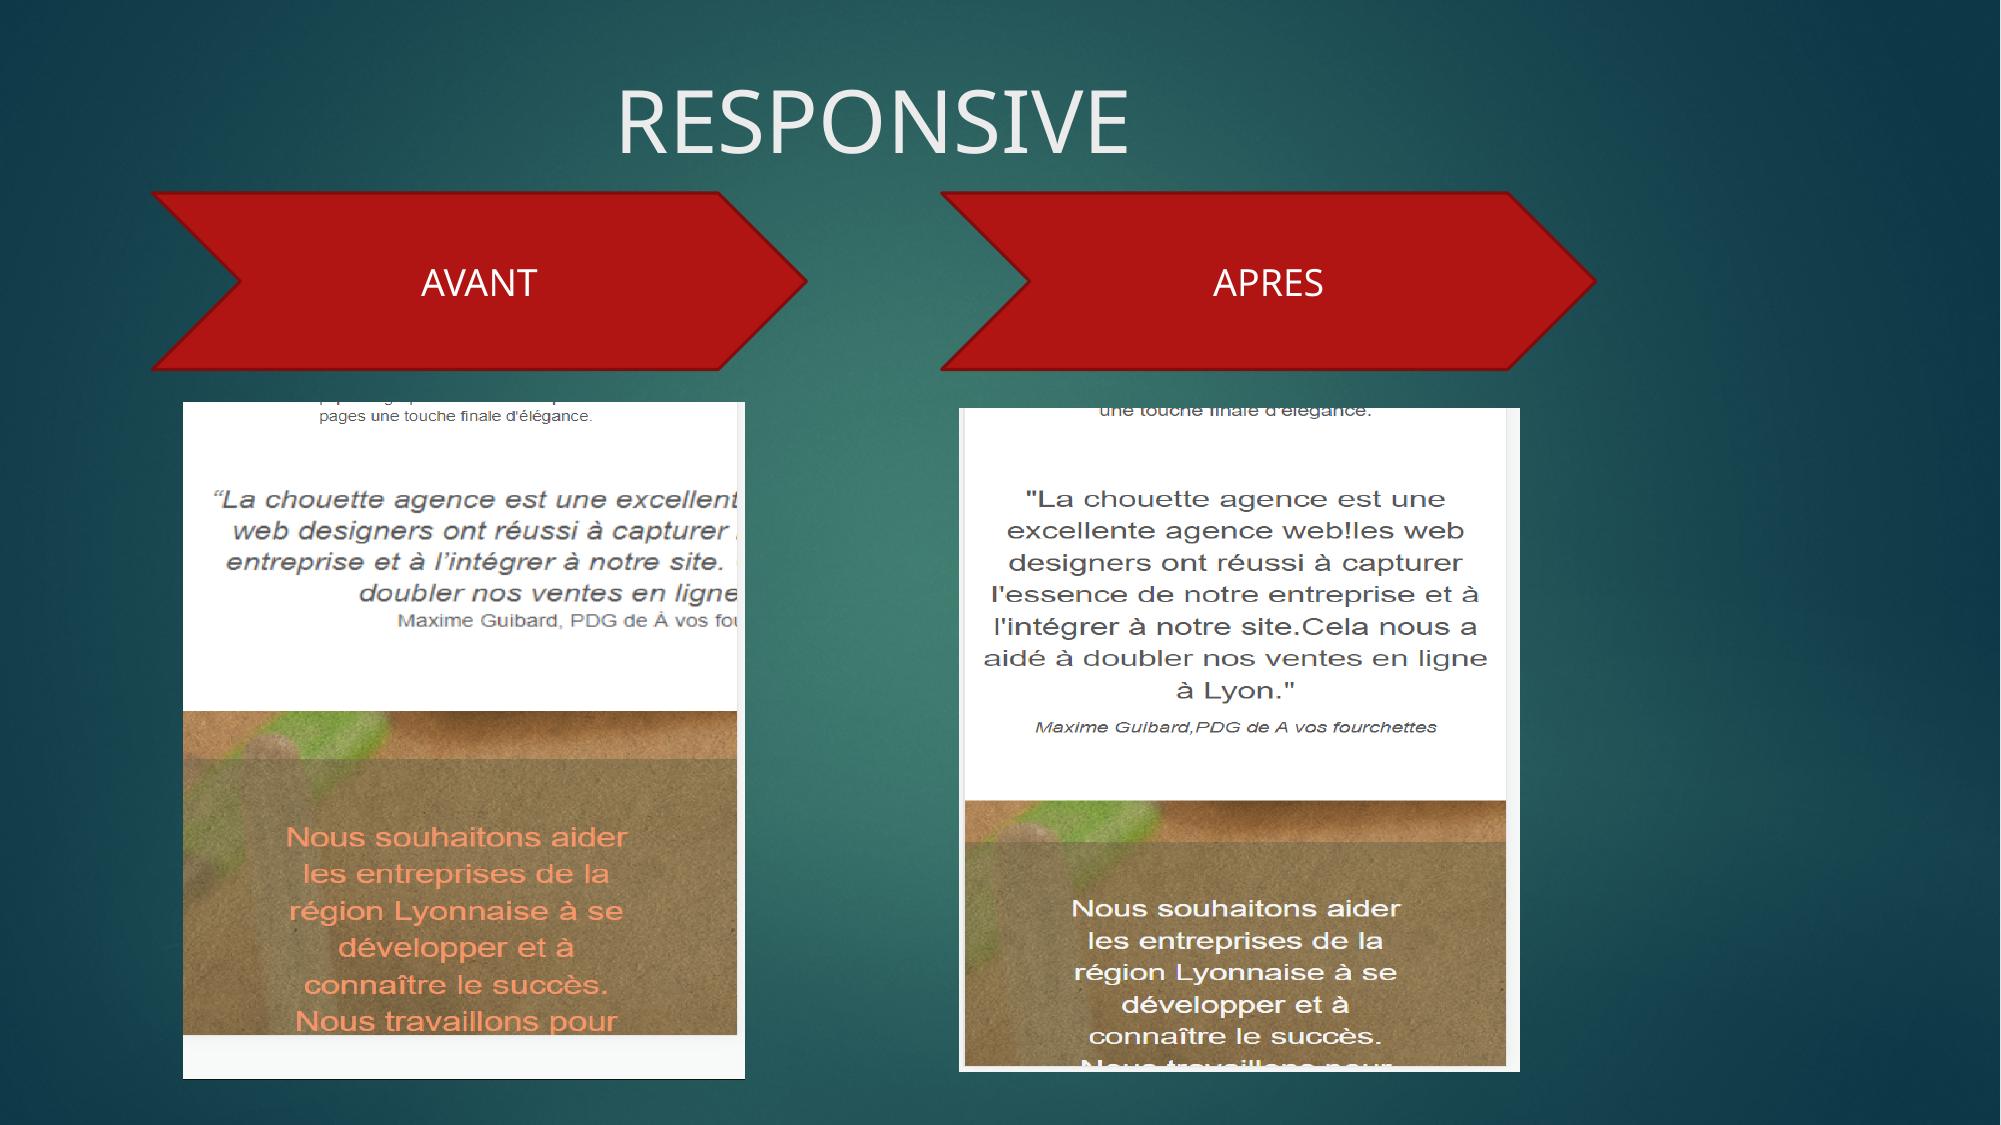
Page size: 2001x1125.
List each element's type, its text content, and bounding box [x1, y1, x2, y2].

picture [183, 402, 745, 1080]
text_box AVANT [152, 193, 807, 370]
text_box APRES [941, 193, 1596, 370]
title RESPONSIVE [190, 58, 1620, 184]
picture [959, 408, 1520, 1072]
